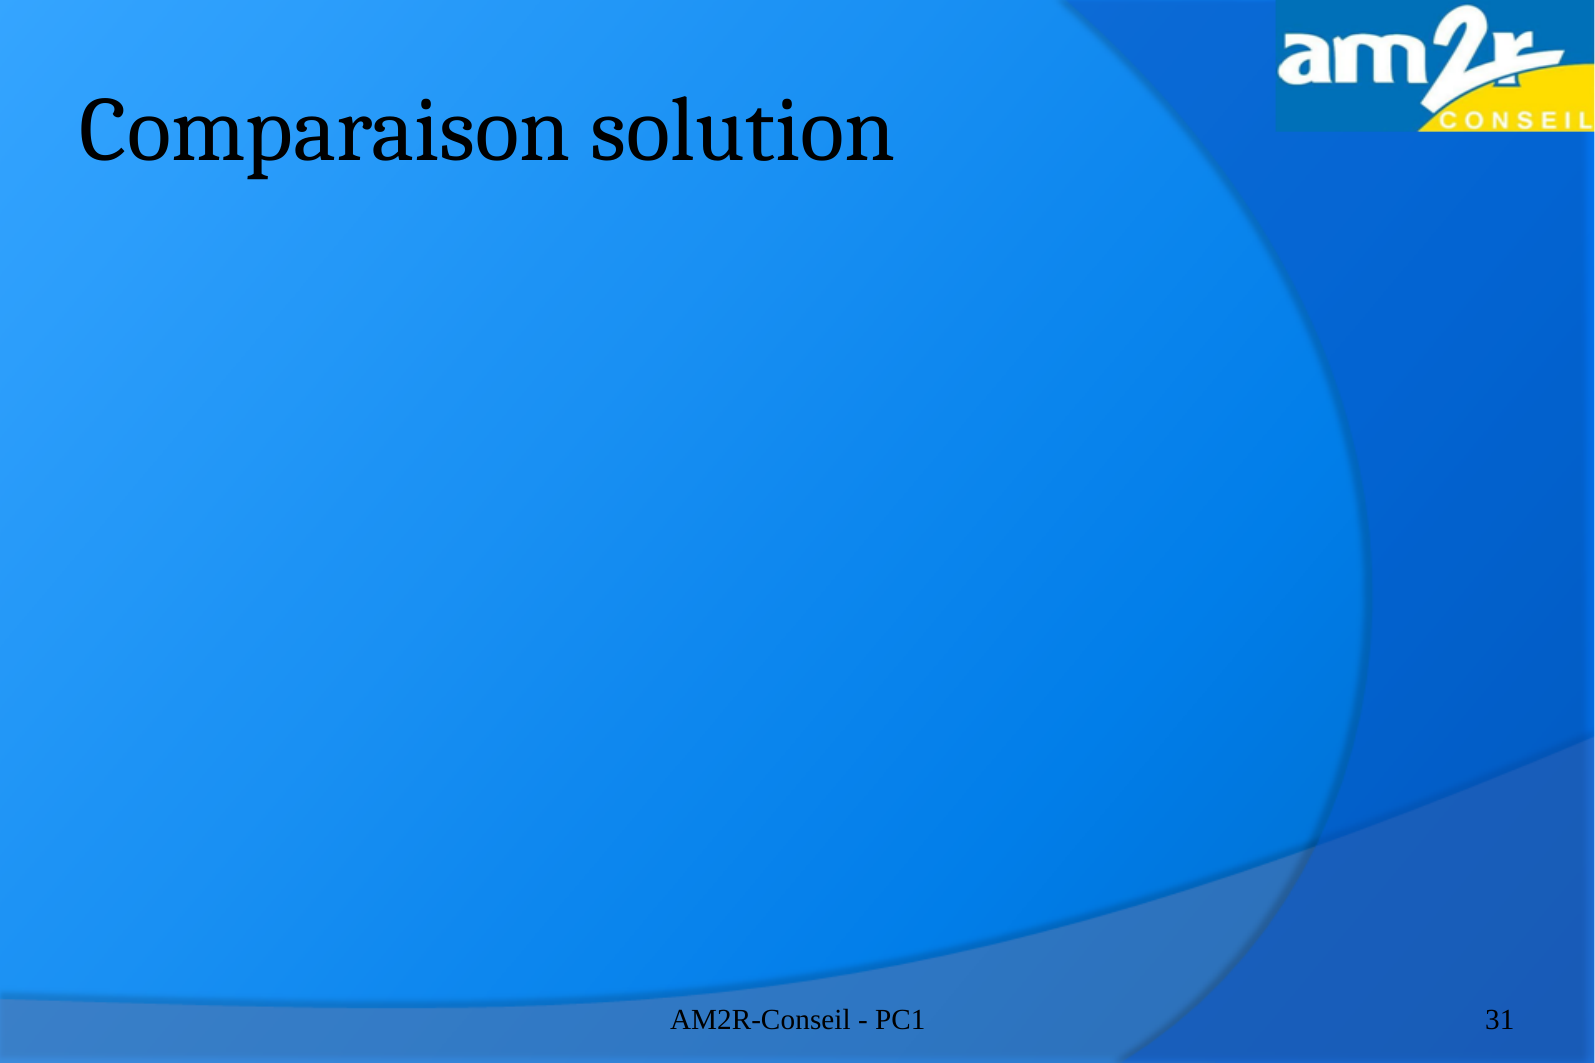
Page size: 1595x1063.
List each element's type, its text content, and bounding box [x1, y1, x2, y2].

title Comparaison solution [79, 42, 1152, 220]
picture [0, 0, 1595, 1063]
